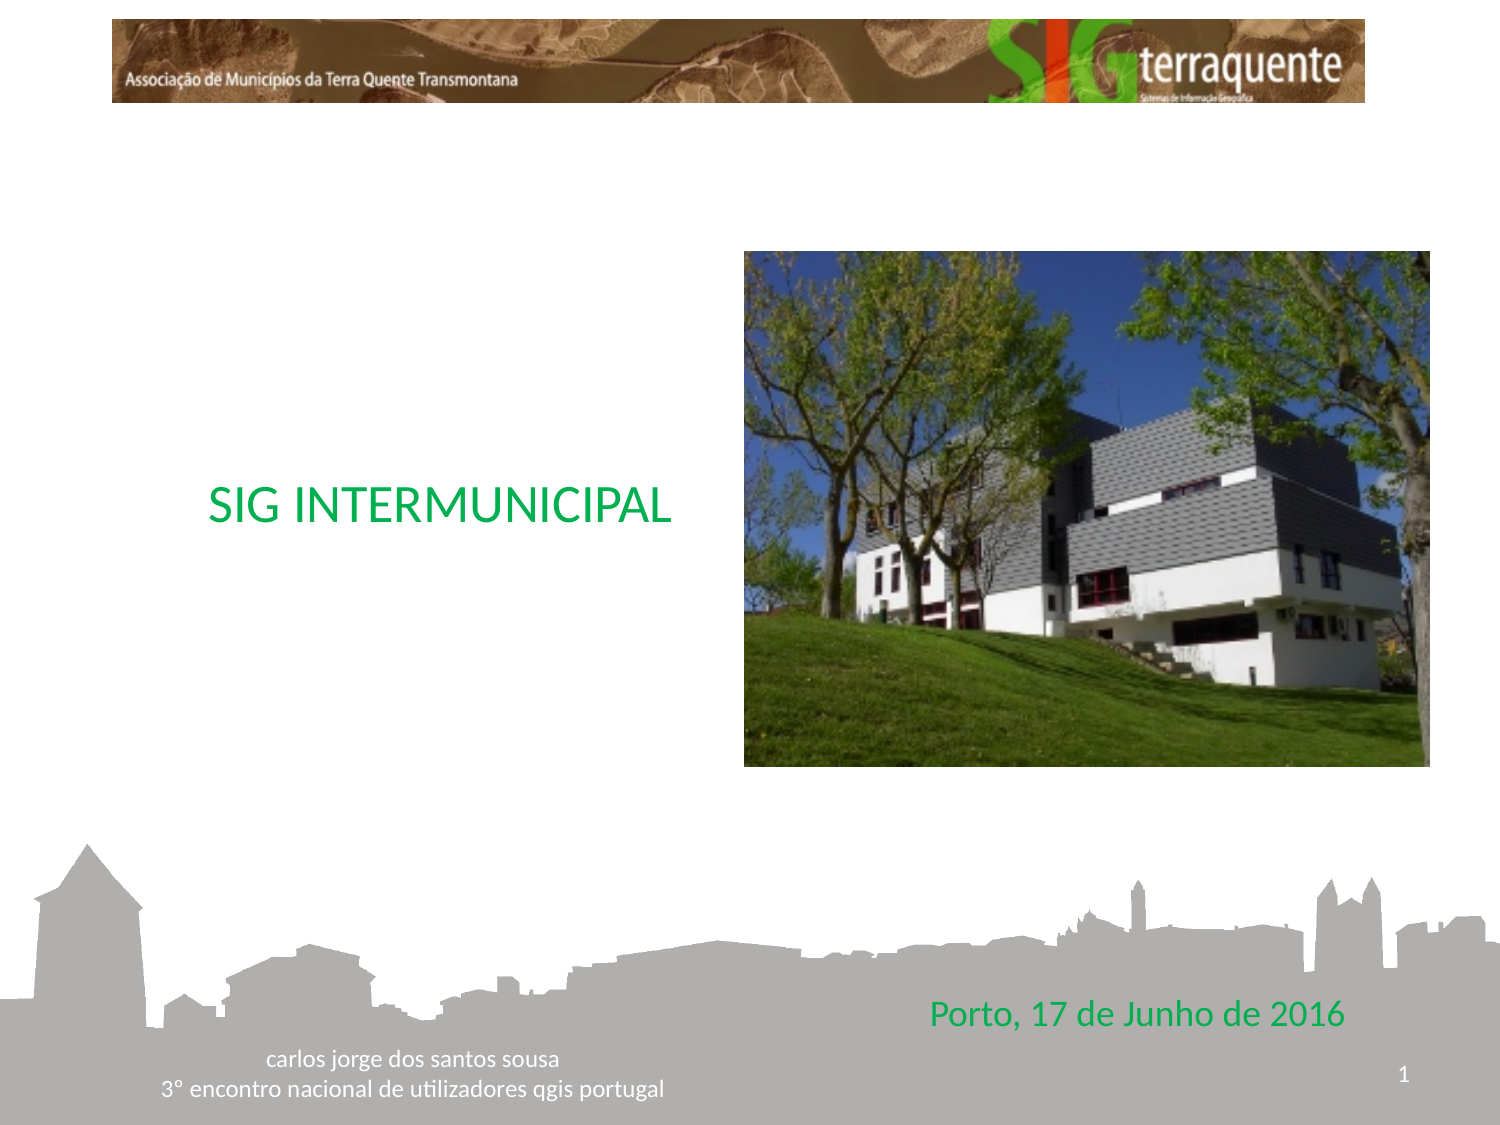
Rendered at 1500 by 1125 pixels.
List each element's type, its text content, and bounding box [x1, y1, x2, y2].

slide_number <número> [1074, 1042, 1425, 1103]
picture [744, 251, 1430, 767]
text_box Porto, 17 de Junho de 2016 [915, 981, 1424, 1042]
text_box carlos jorge dos santos sousa 3º encontro nacional de utilizadores qgis portugal [106, 1042, 721, 1103]
picture [0, 813, 1500, 1125]
title SIG INTERMUNICIPAL [45, 435, 744, 542]
picture [112, 19, 1365, 103]
